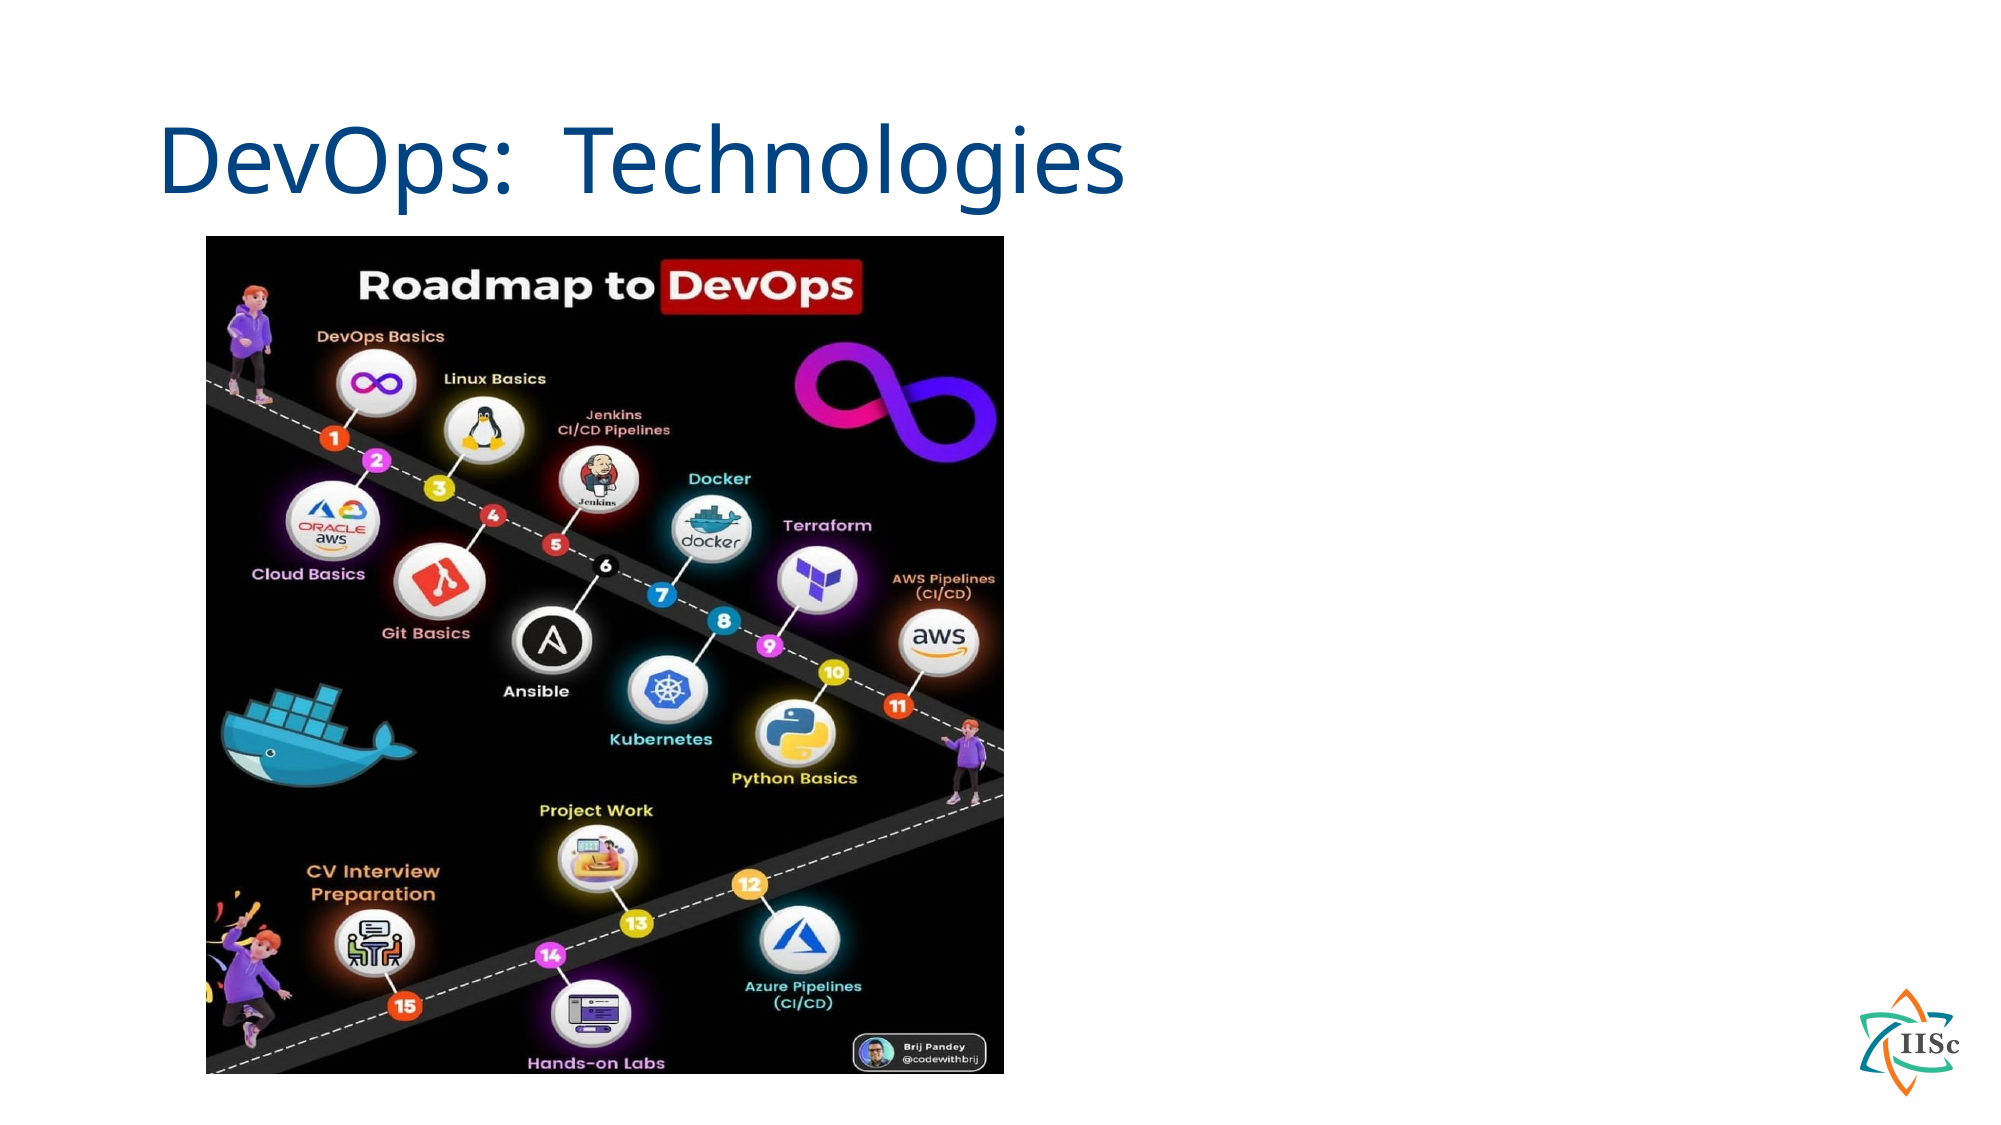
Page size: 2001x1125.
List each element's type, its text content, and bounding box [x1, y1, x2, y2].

text_box DevOps: Technologies [118, 88, 1732, 211]
picture [1822, 977, 1997, 1108]
picture [206, 236, 1004, 1074]
